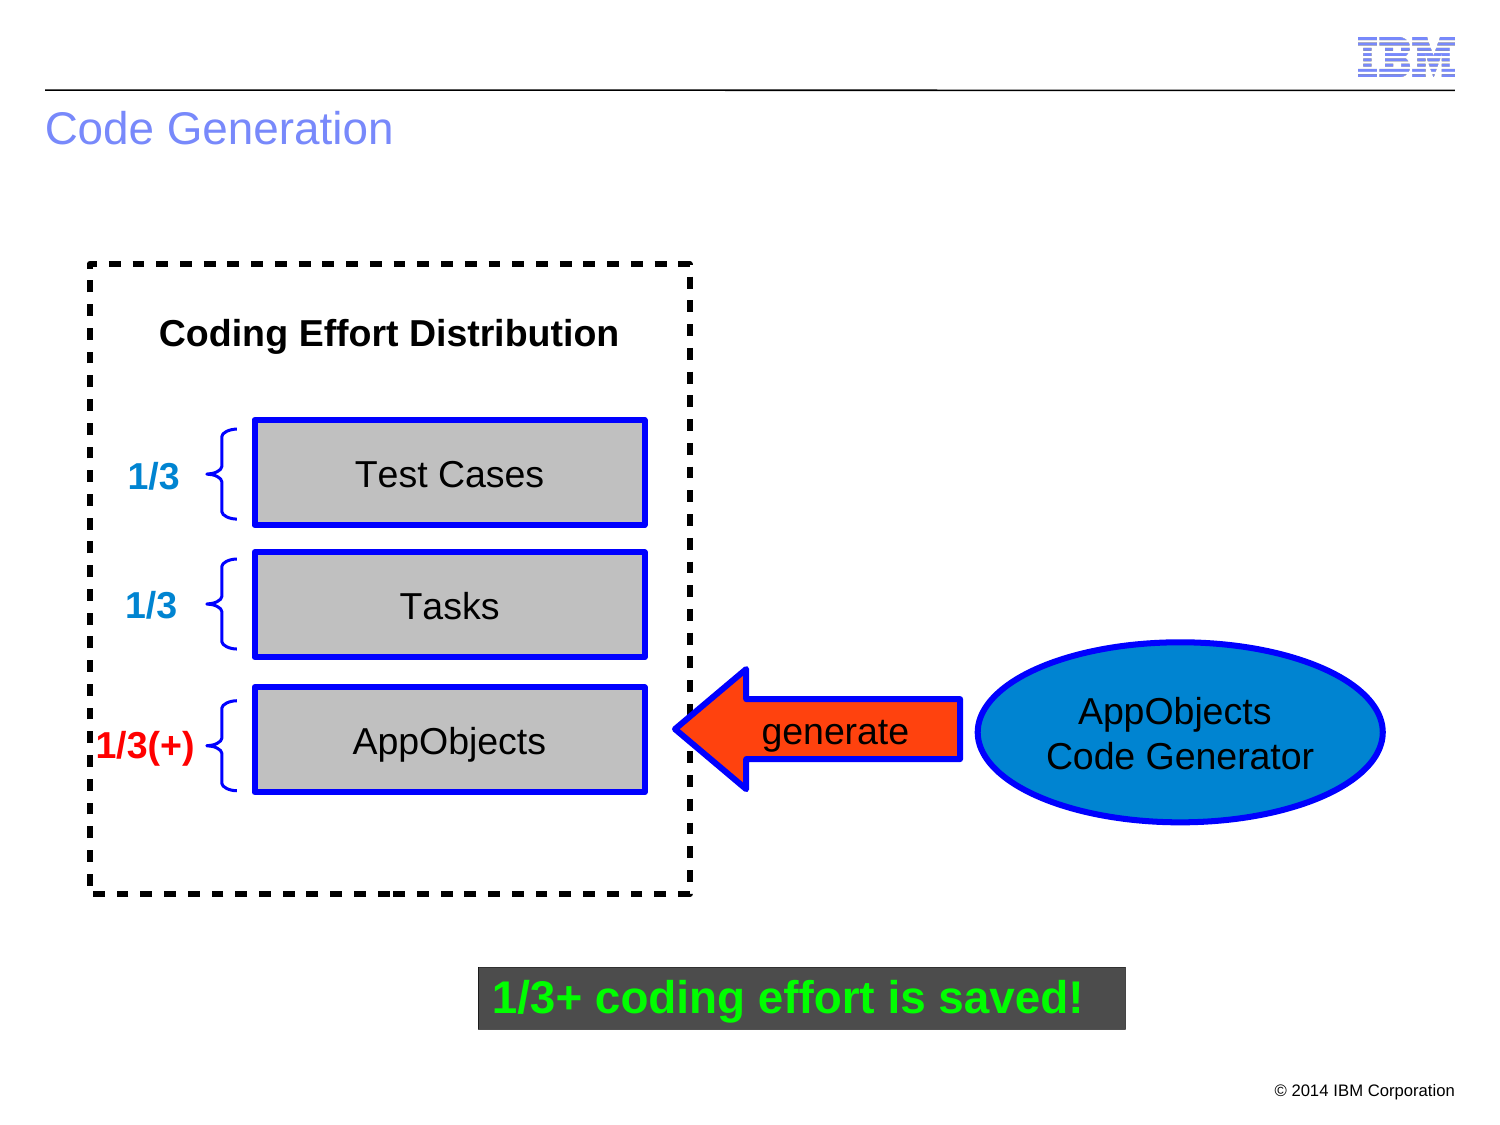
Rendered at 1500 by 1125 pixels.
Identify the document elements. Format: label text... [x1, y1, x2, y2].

title Code Generation [29, 97, 1454, 202]
text_box Tasks [254, 552, 645, 658]
text_box AppObjects Code Generator [977, 642, 1383, 823]
text_box Test Cases [254, 420, 645, 526]
picture [1358, 37, 1455, 77]
text_box generate [675, 669, 961, 790]
text_box 1/3+ coding effort is saved! [478, 967, 1126, 1030]
text_box 1/3(+) [80, 714, 210, 774]
text_box Coding Effort Distribution [89, 264, 690, 895]
text_box 1/3 [110, 573, 193, 634]
text_box 1/3 [112, 444, 195, 505]
text_box AppObjects [254, 687, 645, 793]
